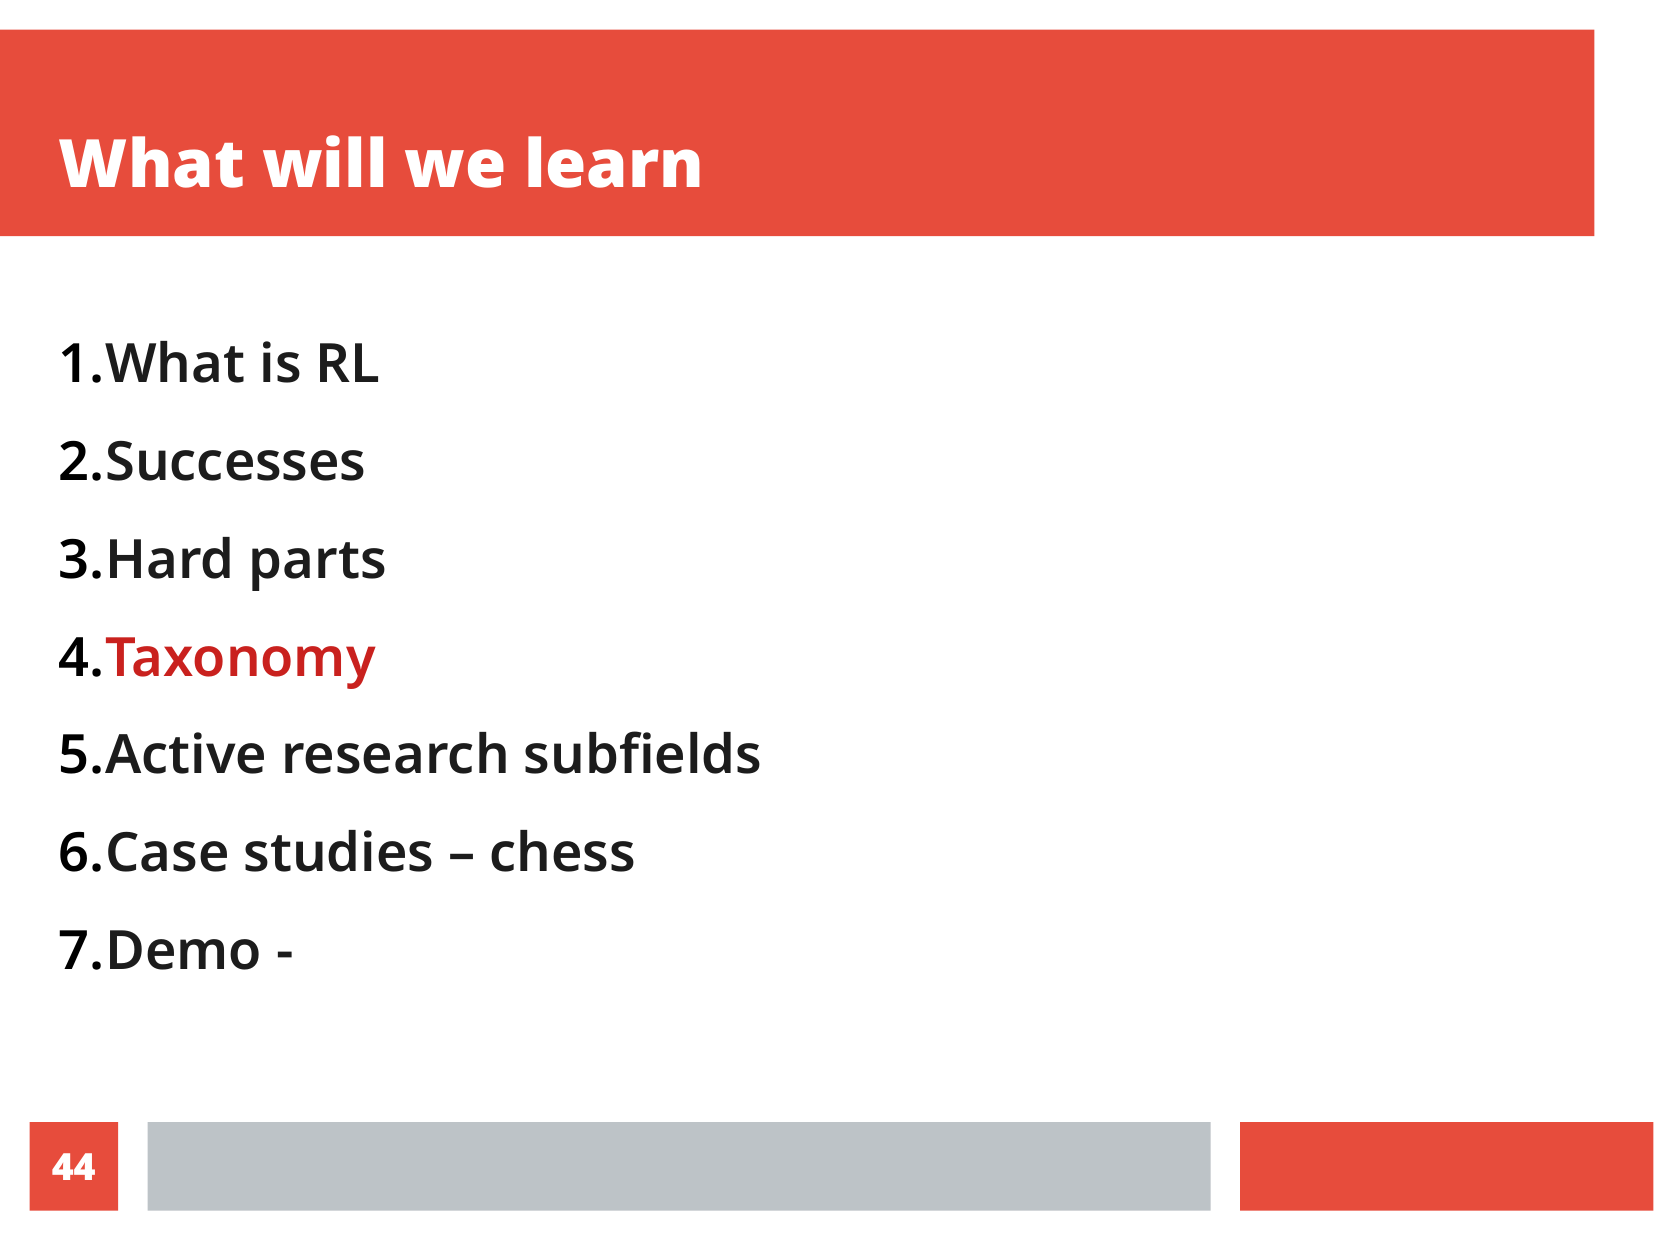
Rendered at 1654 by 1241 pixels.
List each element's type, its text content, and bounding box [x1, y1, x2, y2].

list What is RL Successes Hard parts Taxonomy Active research subfields Case studies – chess Demo - [59, 324, 1565, 1093]
title What will we learn [59, 59, 1595, 207]
